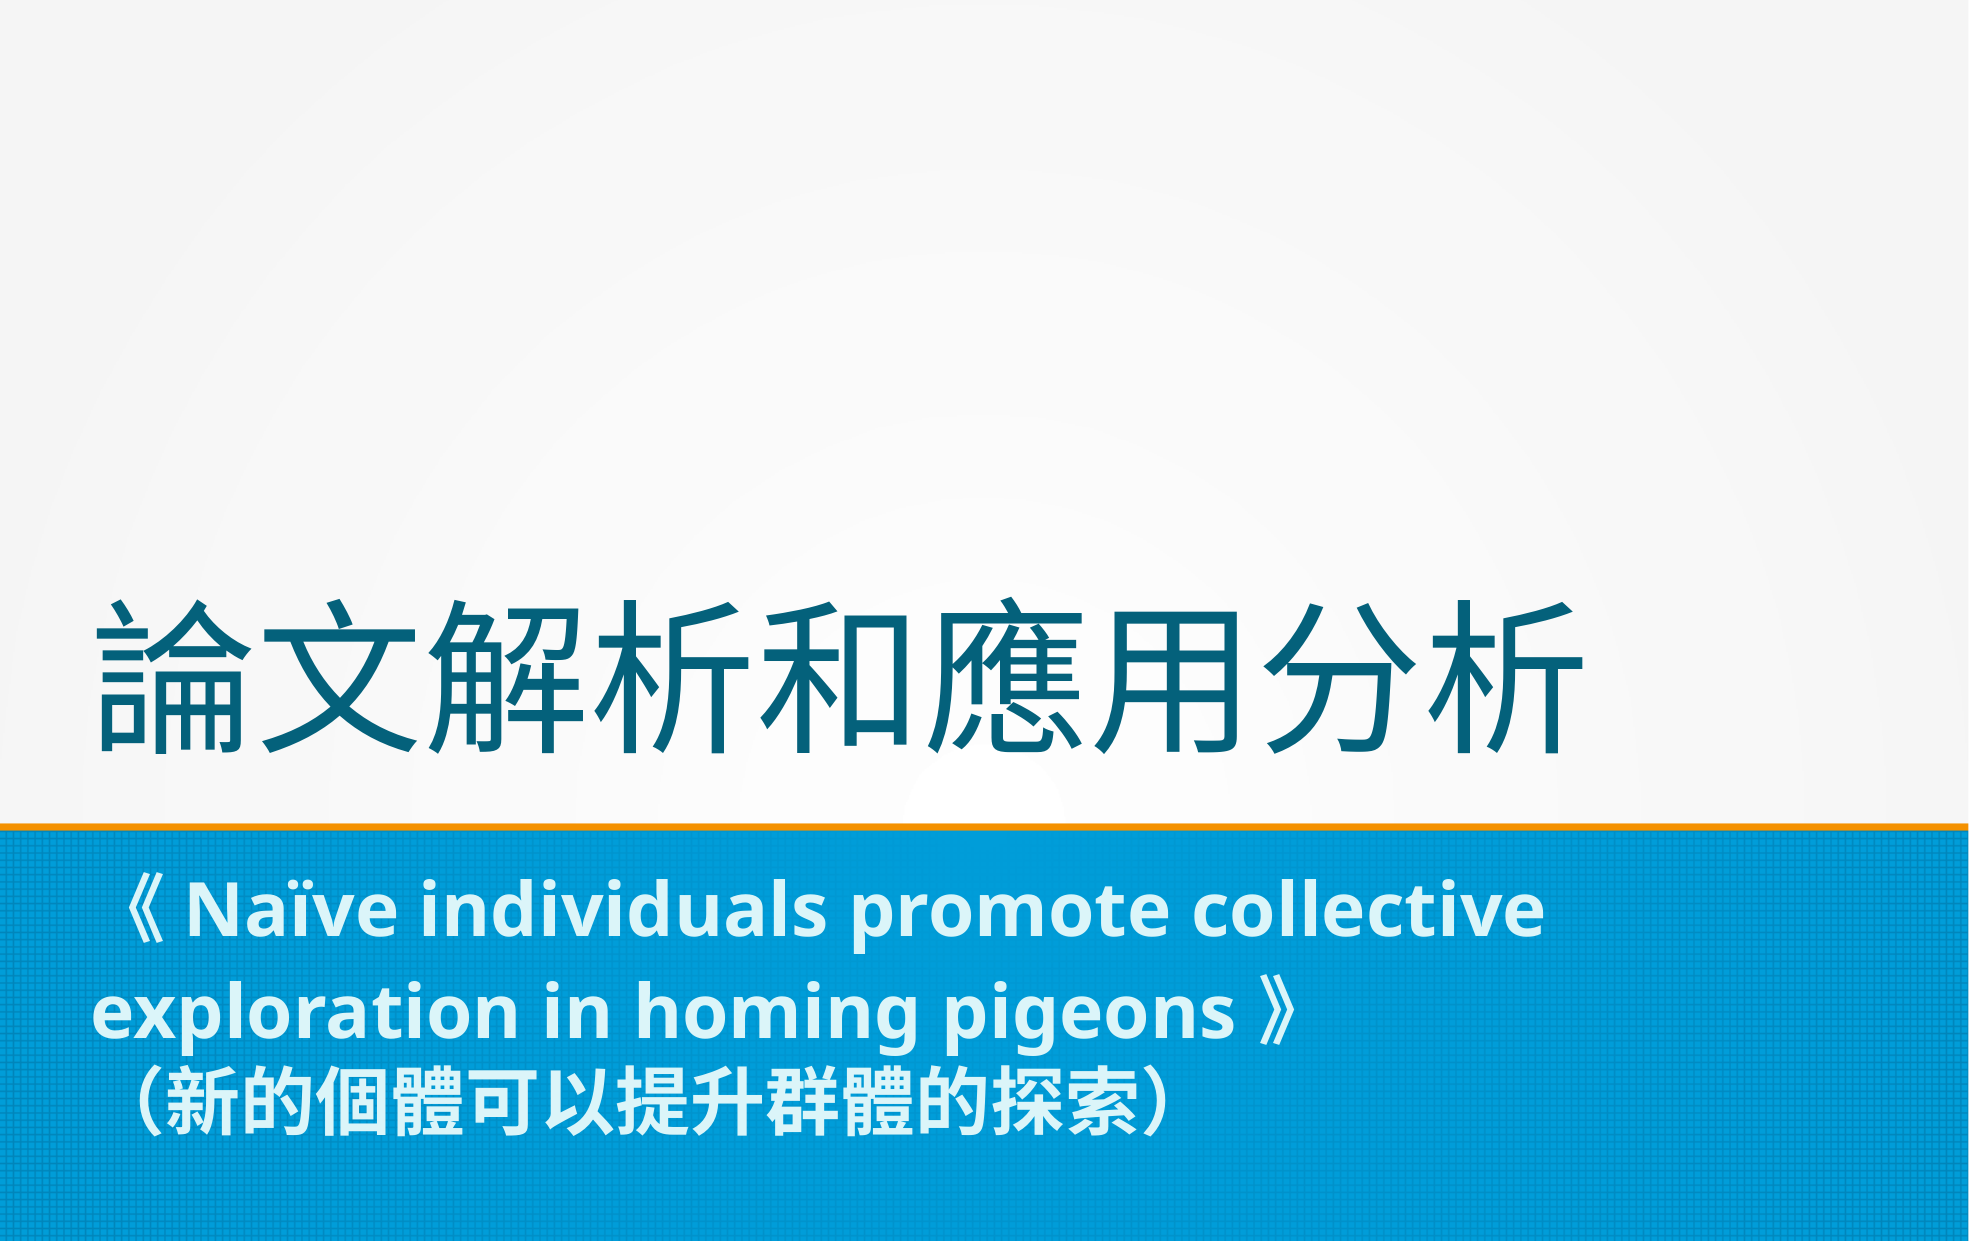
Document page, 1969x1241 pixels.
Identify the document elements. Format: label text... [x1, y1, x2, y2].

picture [0, 0, 1969, 830]
title 論文解析和應用分析 [90, 49, 1862, 781]
subtitle 《Naïve individuals promote collective exploration in homing pigeons》 （新的個體可以提升群體的探索） [90, 855, 1861, 1118]
